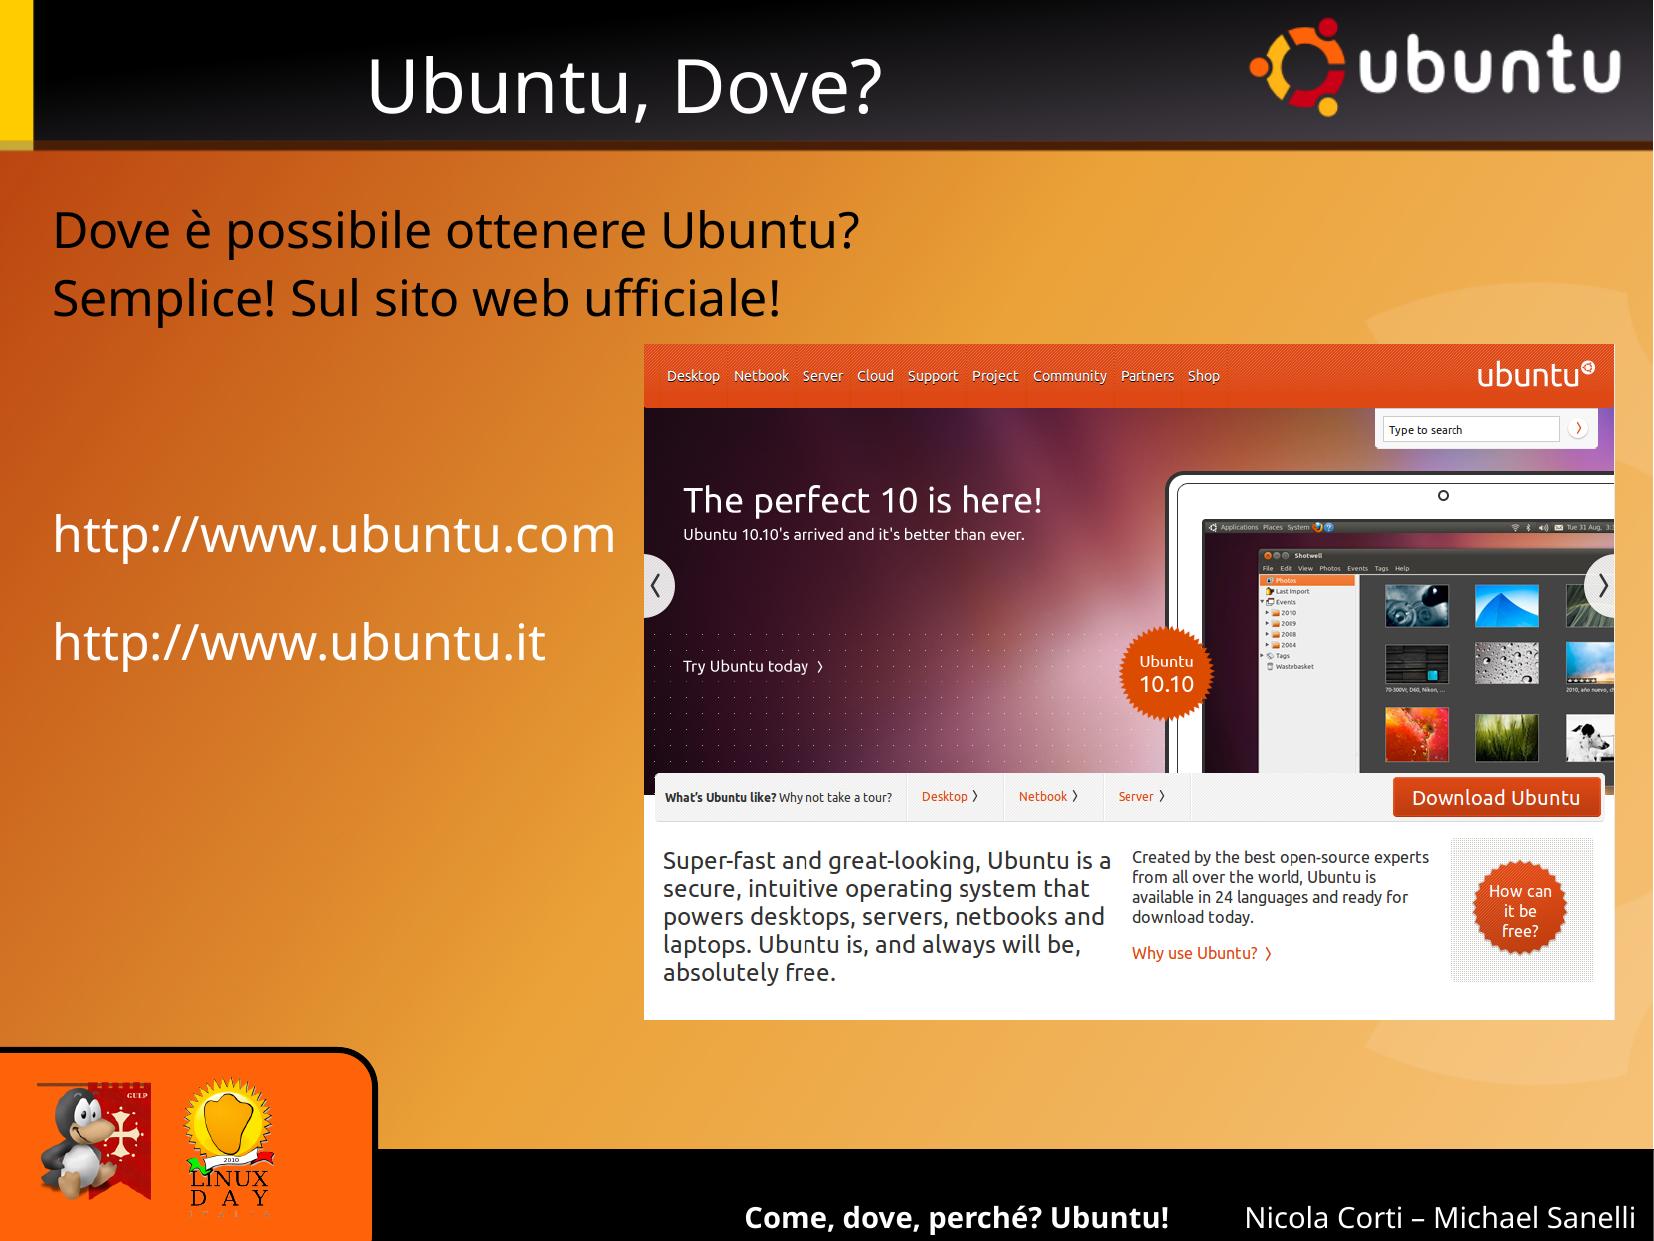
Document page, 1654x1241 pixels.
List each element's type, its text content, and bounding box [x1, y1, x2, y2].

picture [37, 1082, 151, 1200]
title Ubuntu, Dove? [49, 25, 1201, 143]
text_box Dove è possibile ottenere Ubuntu? Semplice! Sul sito web ufficiale! [37, 187, 1613, 315]
picture [0, 0, 1653, 1149]
text_box http://www.ubuntu.com [37, 491, 644, 563]
picture [183, 1076, 275, 1217]
text_box http://www.ubuntu.it [37, 600, 644, 671]
